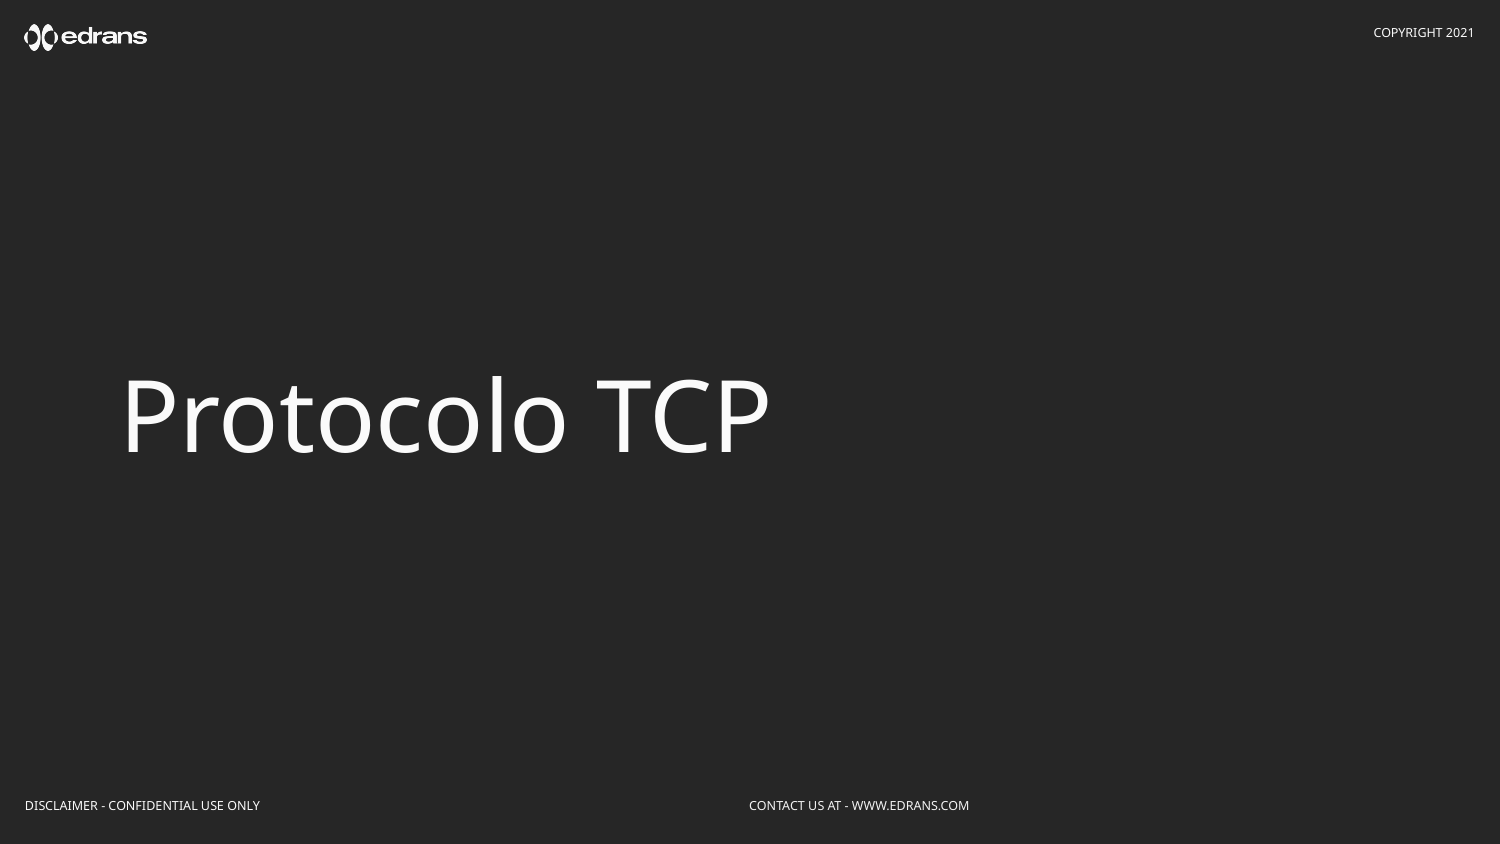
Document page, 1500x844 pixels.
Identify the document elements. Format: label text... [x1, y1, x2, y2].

picture [24, 24, 147, 51]
title Protocolo TCP [119, 206, 1377, 619]
